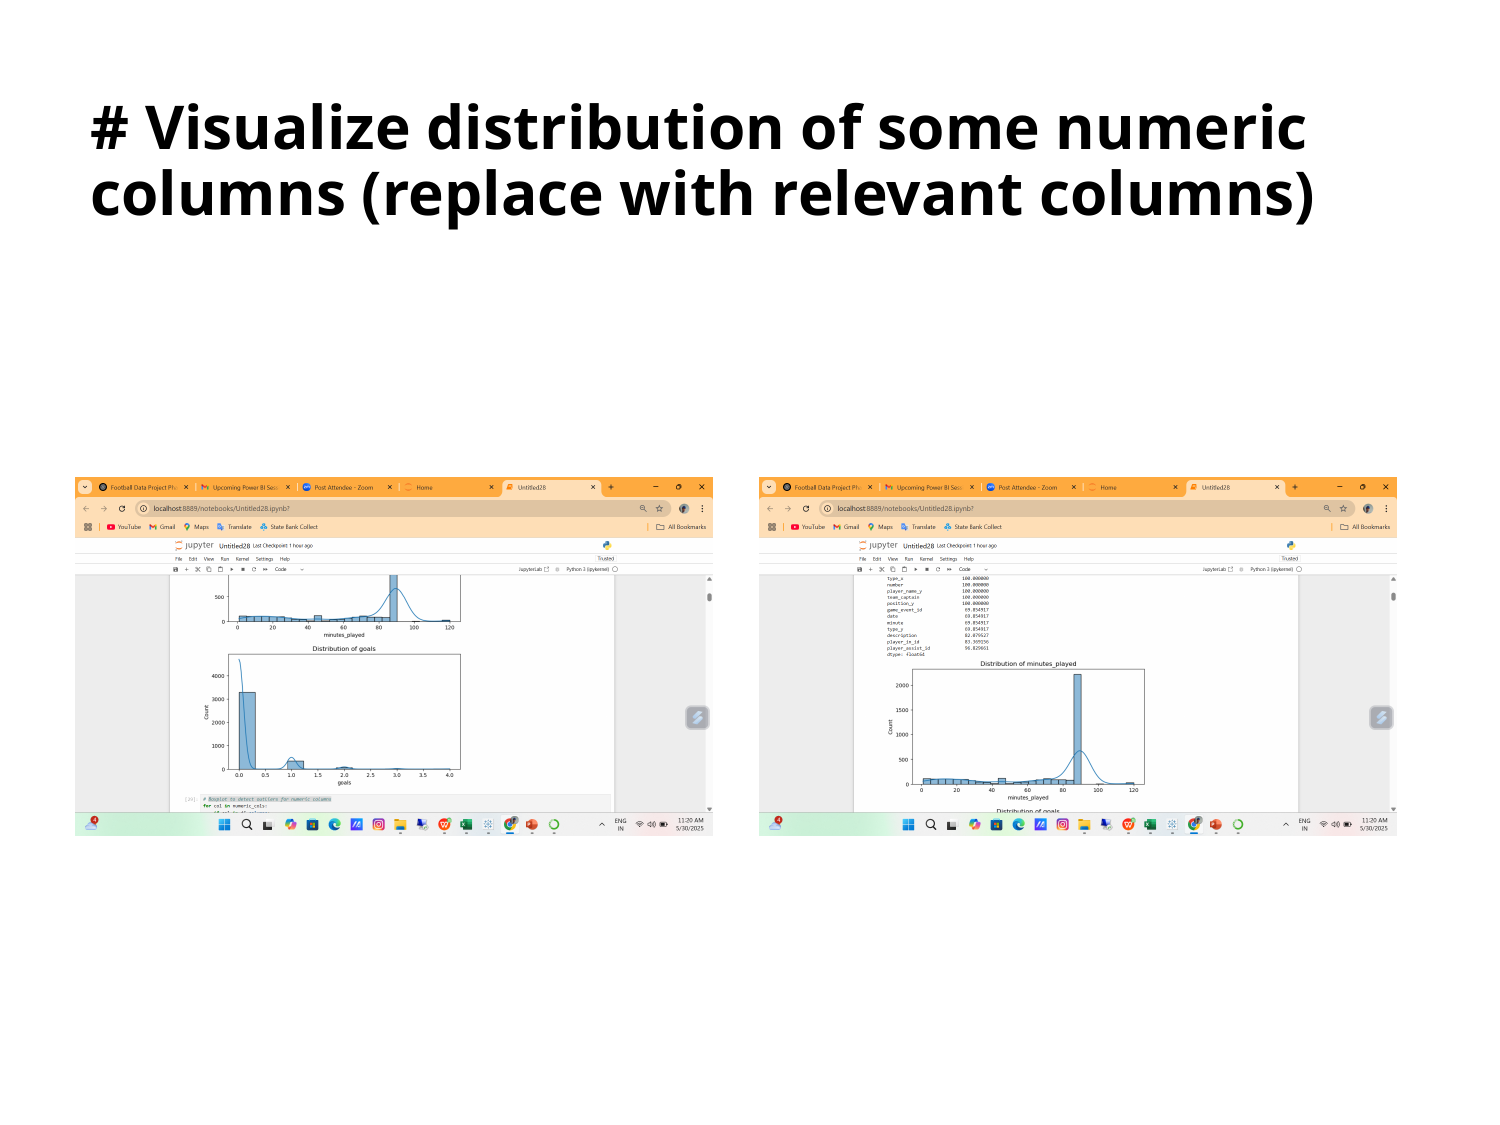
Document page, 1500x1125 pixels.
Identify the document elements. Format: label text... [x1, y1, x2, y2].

picture [759, 477, 1397, 836]
picture [75, 477, 713, 836]
title # Visualize distribution of some numeric columns (replace with relevant columns) [75, 90, 1397, 276]
